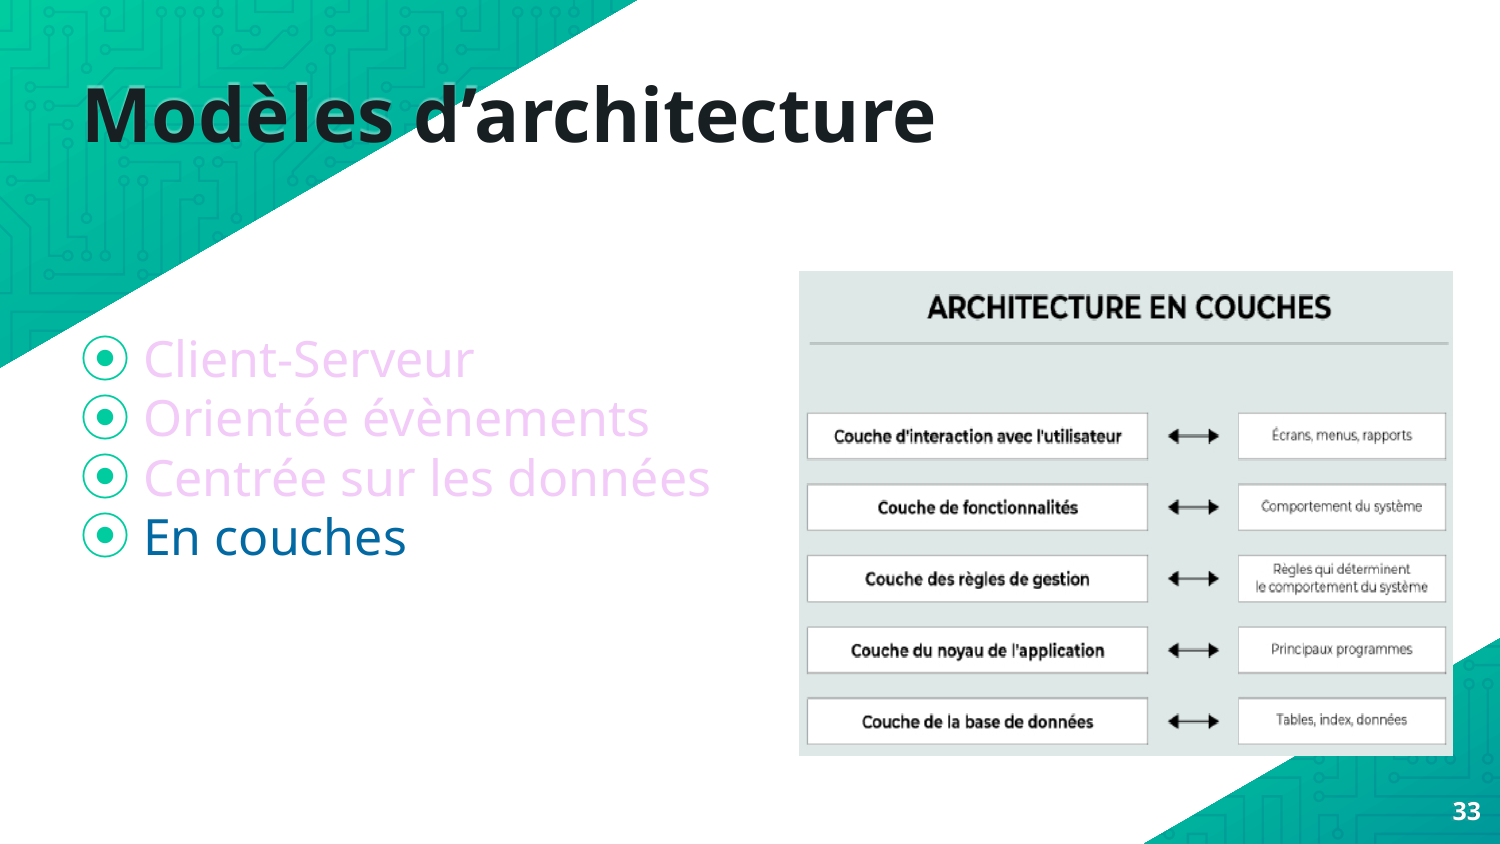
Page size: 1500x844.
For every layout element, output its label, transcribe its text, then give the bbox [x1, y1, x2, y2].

list Client-Serveur [68, 318, 799, 377]
list En couches [68, 496, 799, 583]
picture [799, 271, 1453, 756]
title Modèles d’architecture [81, 78, 1301, 160]
list Centrée sur les données [68, 437, 799, 496]
list Orientée évènements [68, 377, 799, 437]
slide_number <numéro> [1391, 779, 1482, 844]
